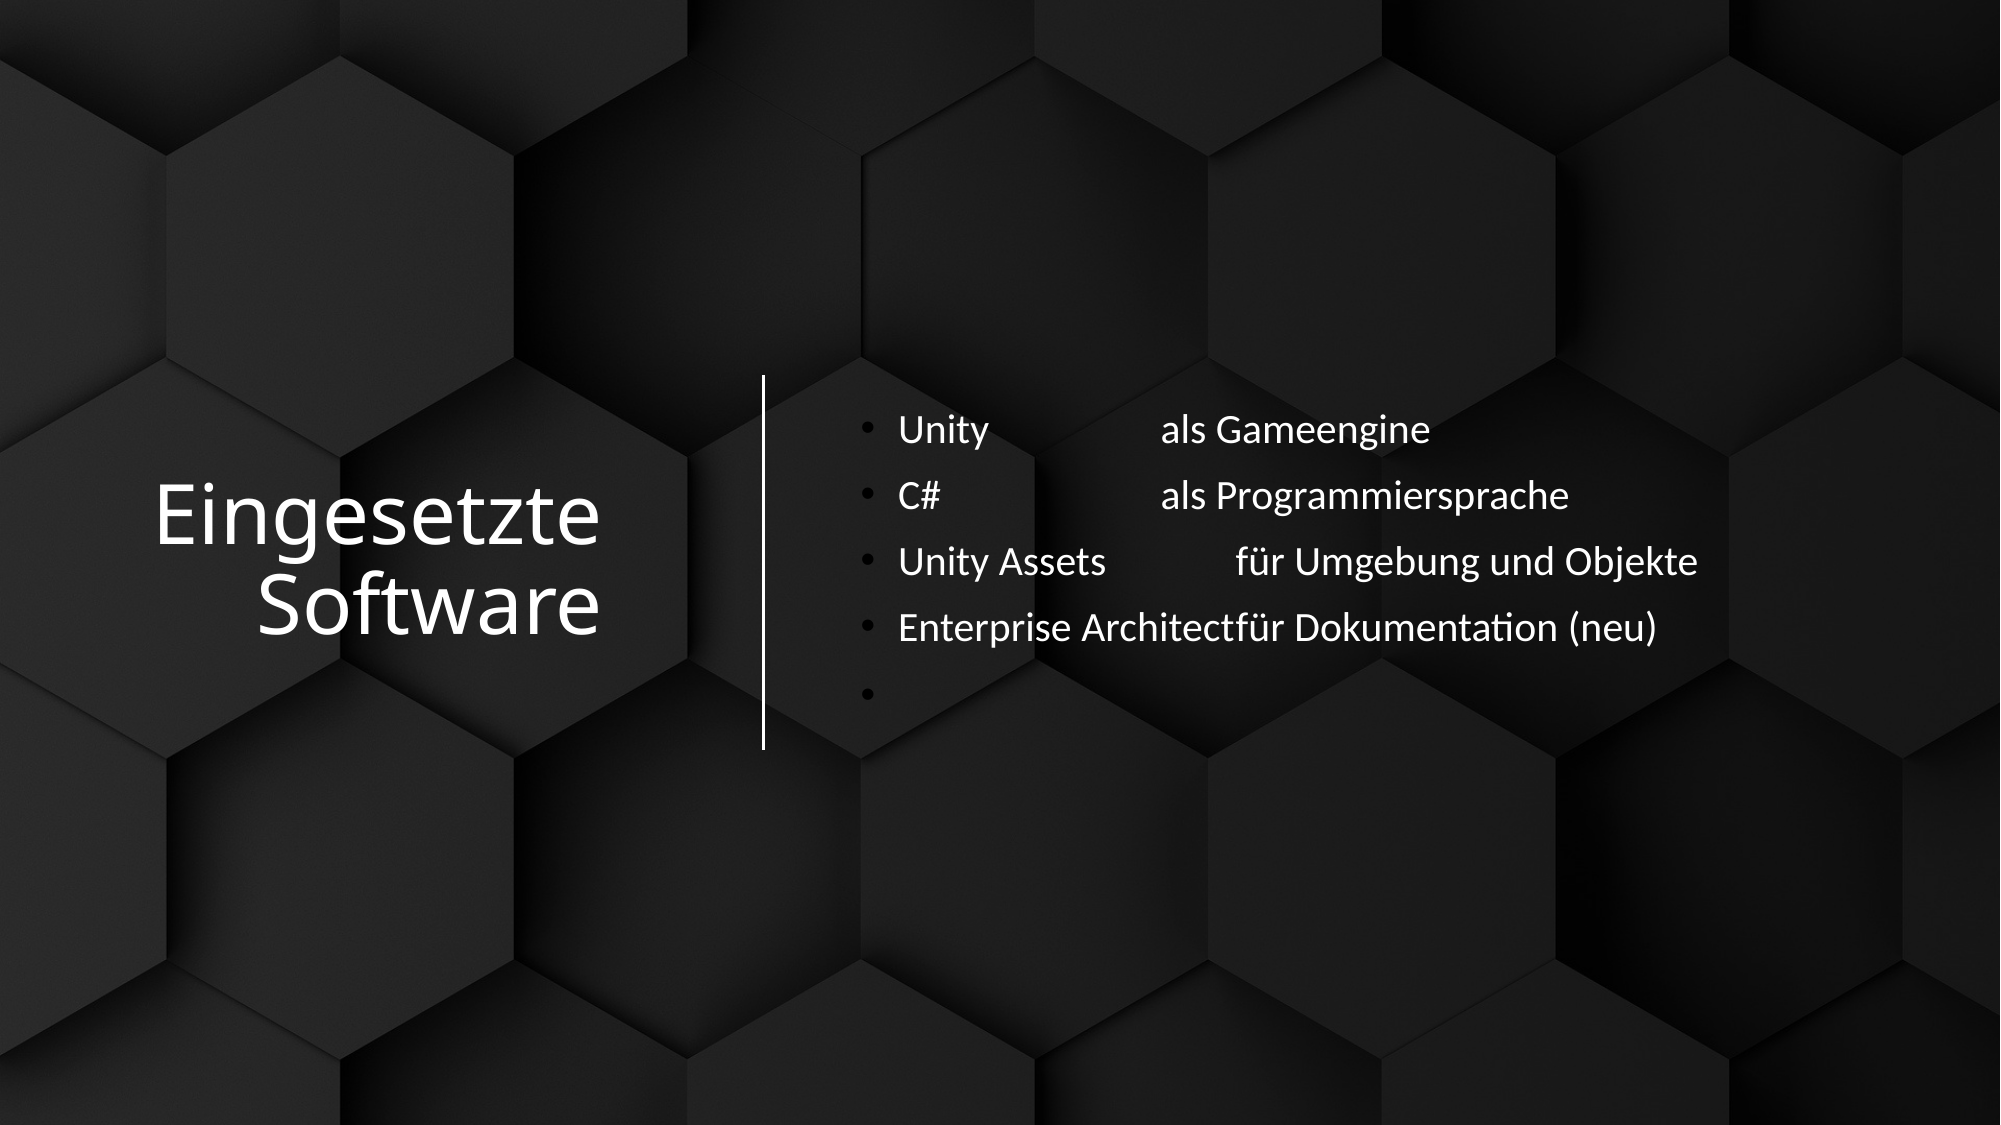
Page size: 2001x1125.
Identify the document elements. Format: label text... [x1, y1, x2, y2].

list Unity als Gameengine C# als Programmiersprache Unity Assets für Umgebung und Objekte Enterprise Architect für Dokumentation (neu) [845, 174, 1919, 951]
picture [0, 0, 2000, 1125]
title Eingesetzte Software [137, 174, 681, 951]
